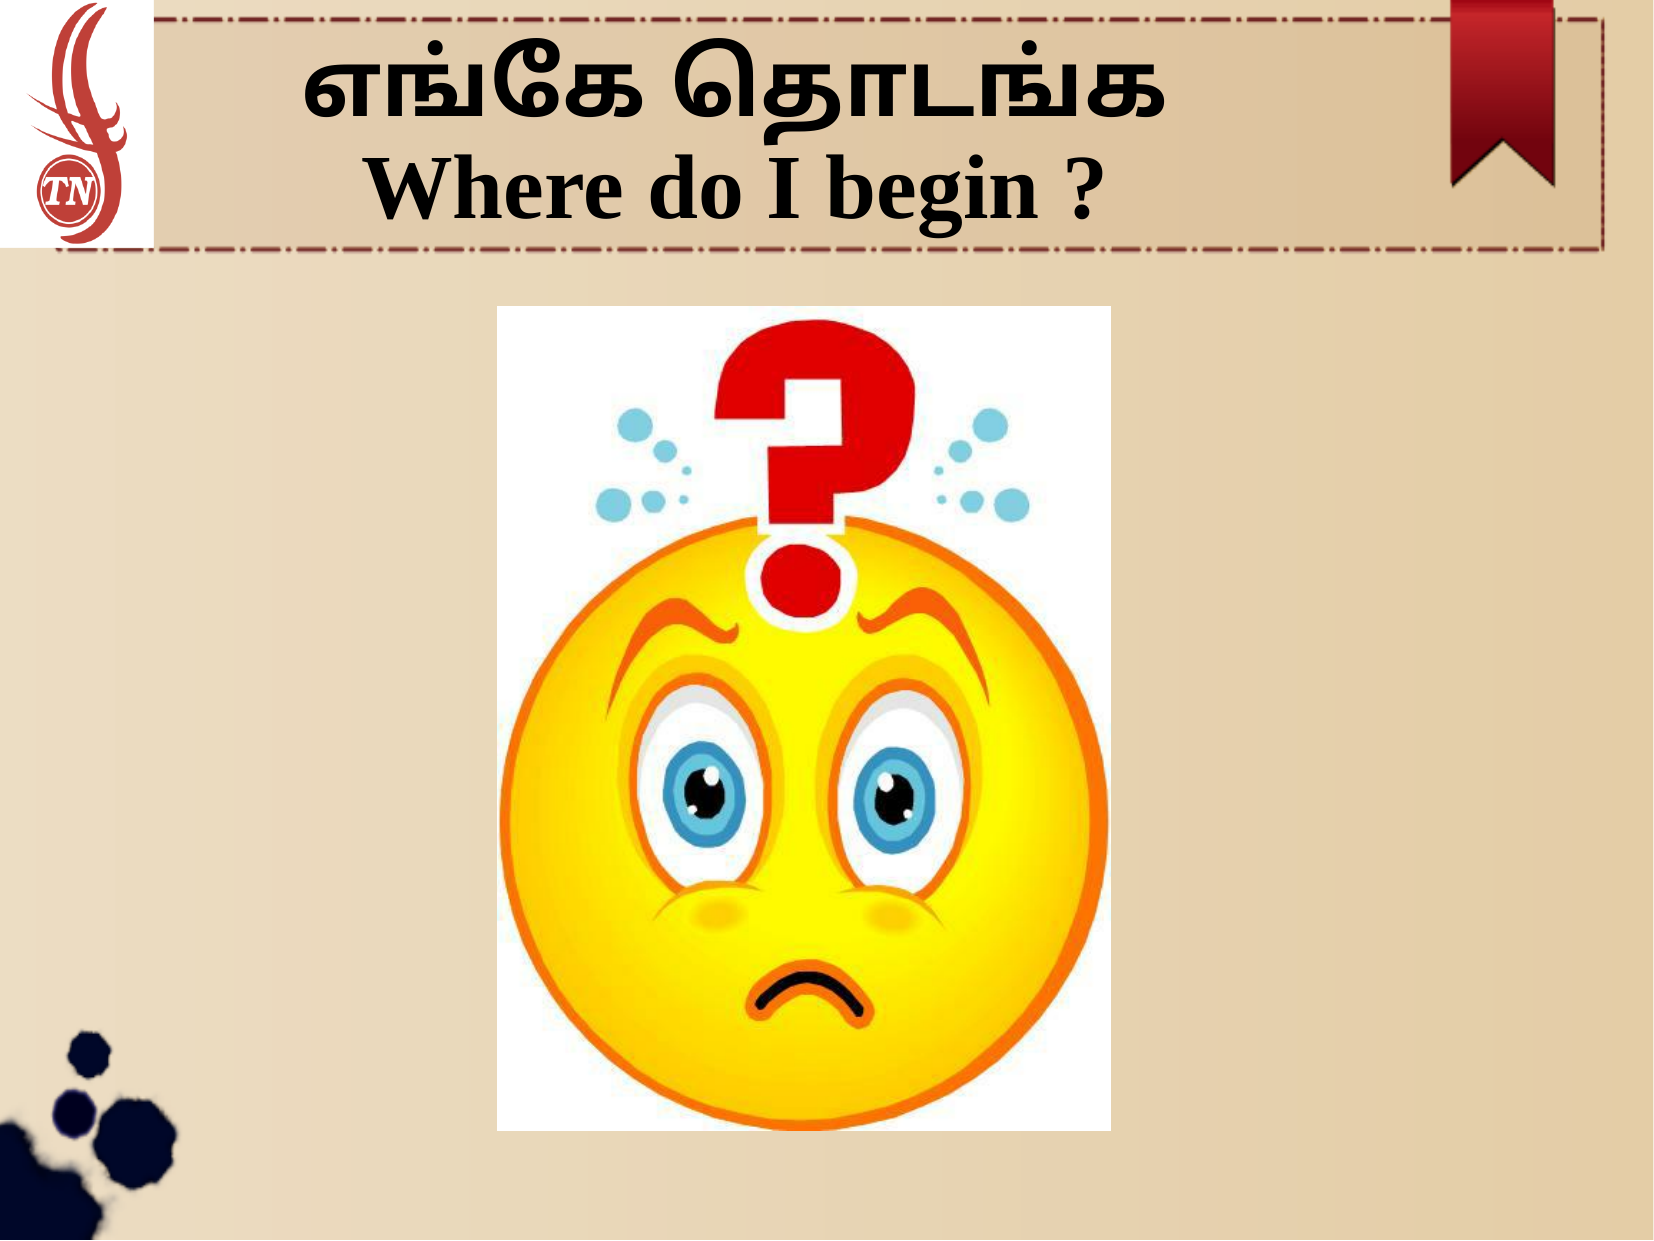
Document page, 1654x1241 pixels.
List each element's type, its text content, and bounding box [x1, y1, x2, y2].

picture [0, 0, 1654, 1240]
title எங்கே தொடங்க Where do I begin ? [82, 0, 1412, 346]
